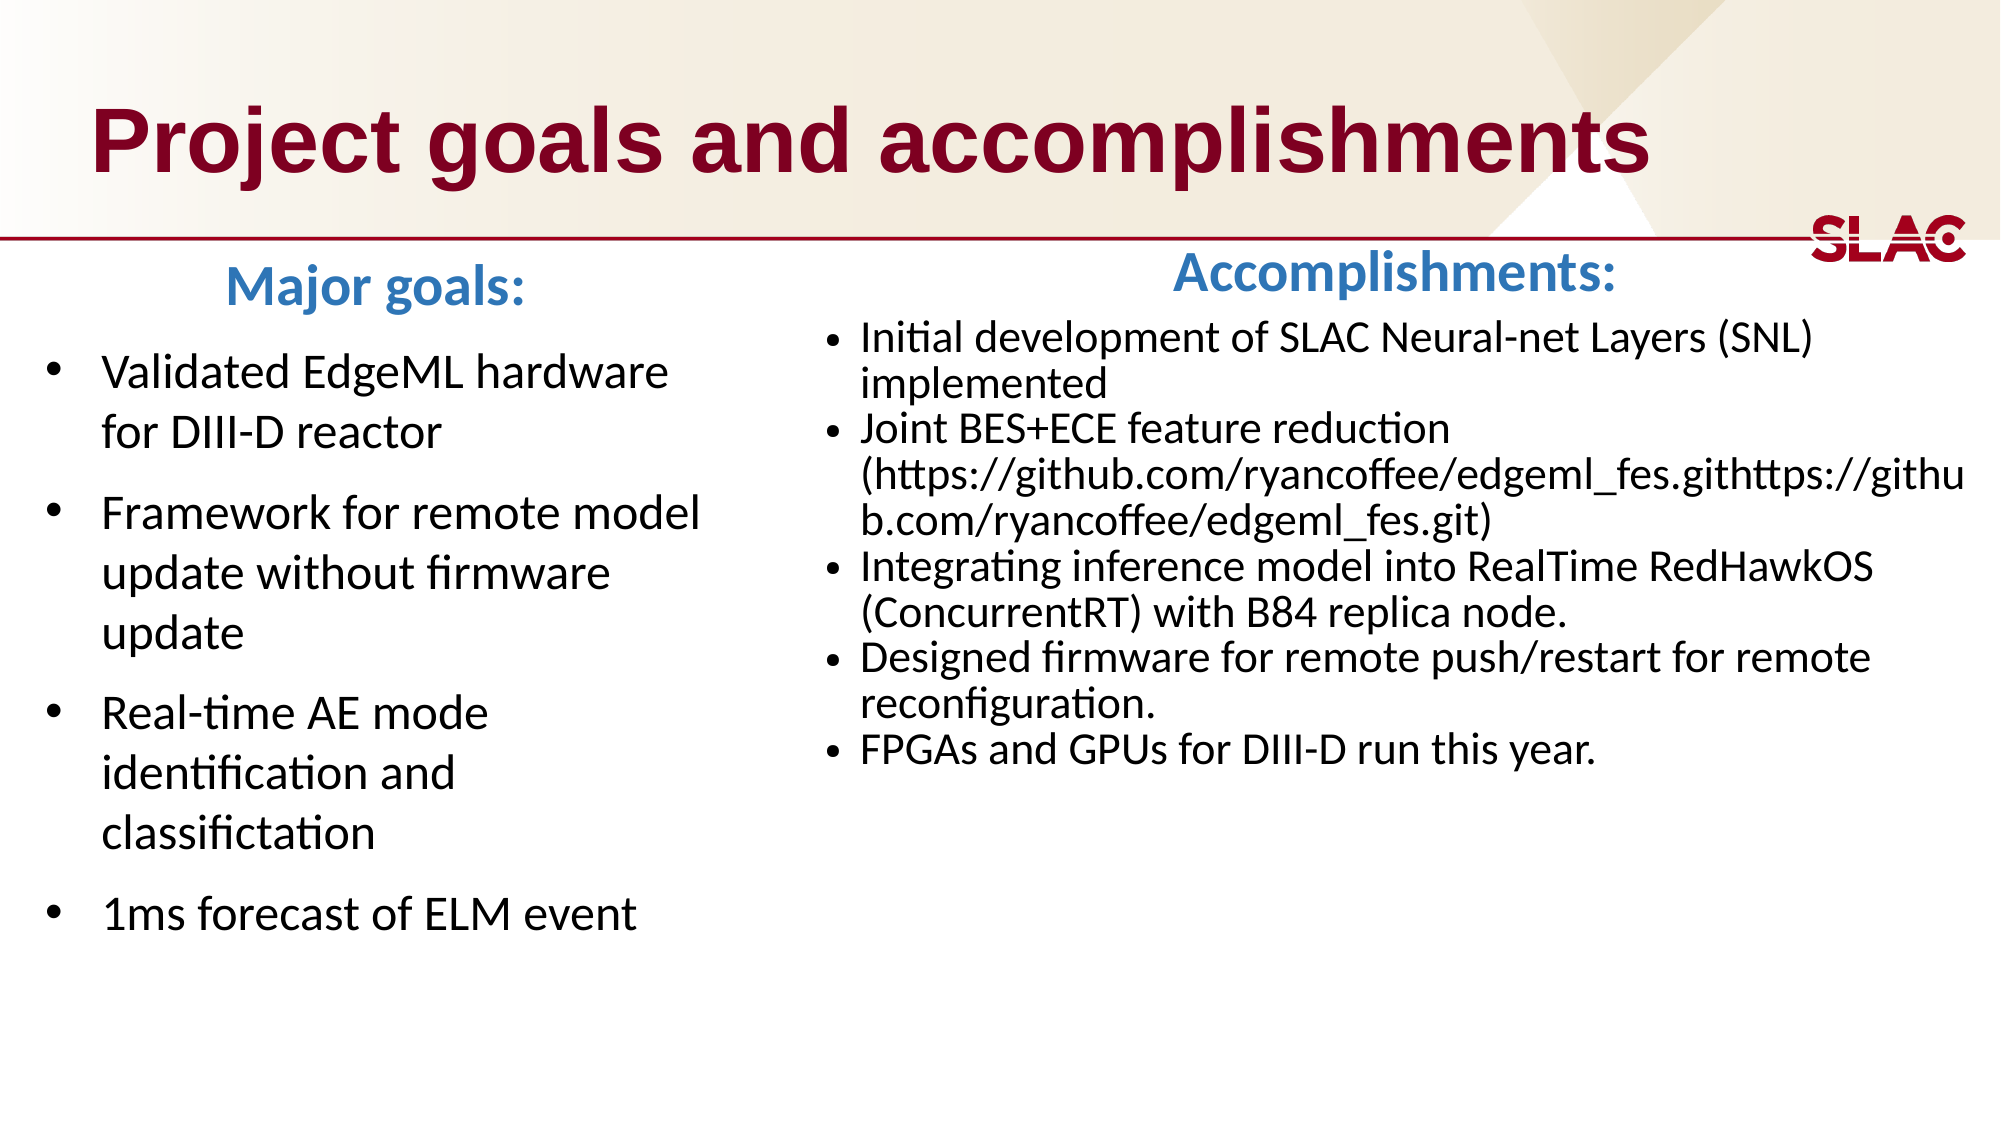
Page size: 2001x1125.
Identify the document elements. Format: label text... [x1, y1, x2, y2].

title Project goals and accomplishments [75, 45, 1905, 237]
picture [0, 0, 2001, 262]
text_box Accomplishments: Initial development of SLAC Neural-net Layers (SNL) implemented Joint BES+ECE feature reduction (https://github.com/ryancoffee/edgeml_fes.githttps://github.com/ryancoffee/edgeml_fes.git) Integrating inference model into RealTime RedHawkOS (ConcurrentRT) with B84 replica node. Designed firmware for remote push/restart for remote reconfiguration. FPGAs and GPUs for DIII-D run this year. [810, 239, 2000, 1125]
subtitle Major goals: Validated EdgeML hardware for DIII-D reactor Framework for remote model update without firmware update Real-time AE mode identification and classifictation 1ms forecast of ELM event [30, 239, 736, 1036]
